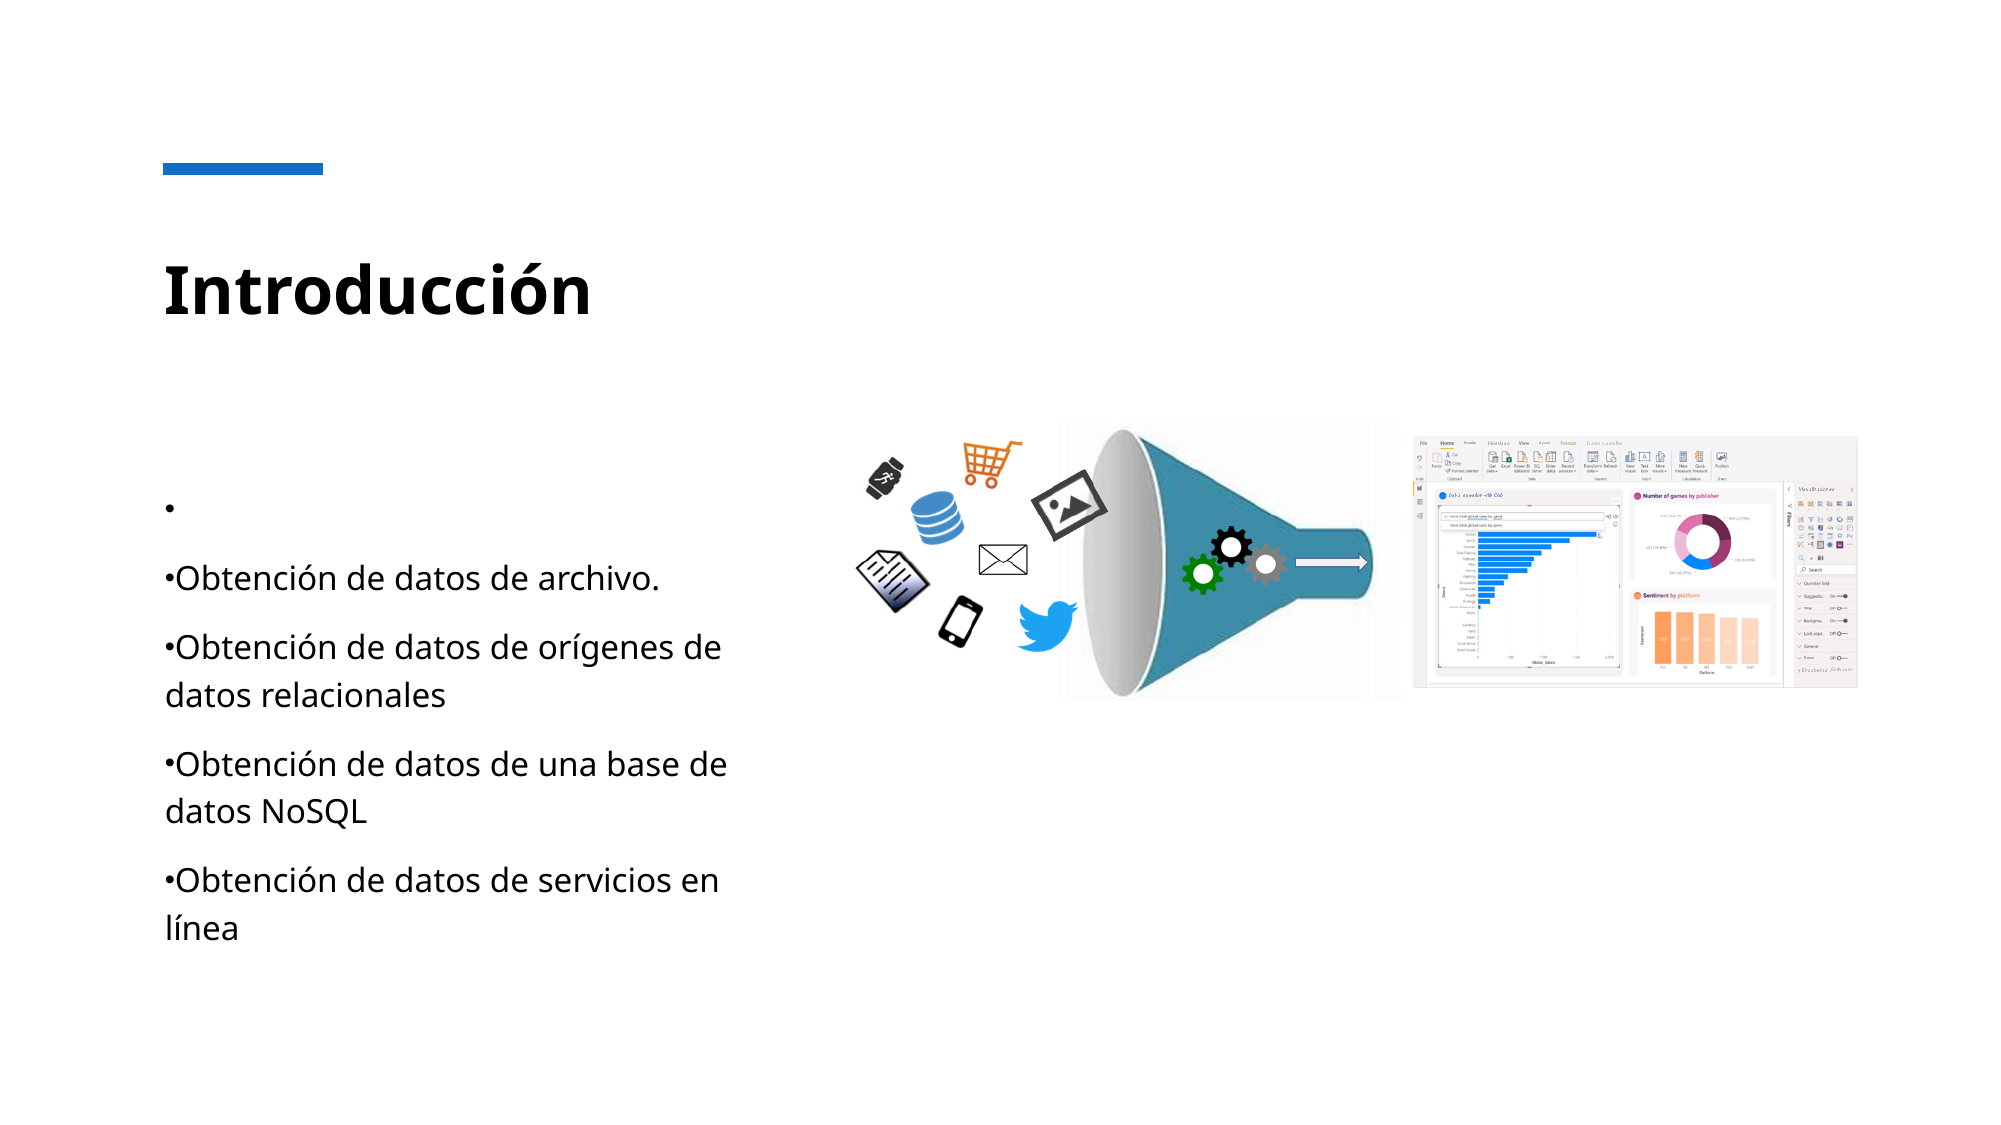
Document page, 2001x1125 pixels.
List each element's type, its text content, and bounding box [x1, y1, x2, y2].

picture [850, 423, 1863, 700]
title Introducción [149, 239, 783, 481]
list Obtención de datos de archivo. Obtención de datos de orígenes de datos relacionales Obtención de datos de una base de datos NoSQL Obtención de datos de servicios en línea [149, 481, 783, 963]
